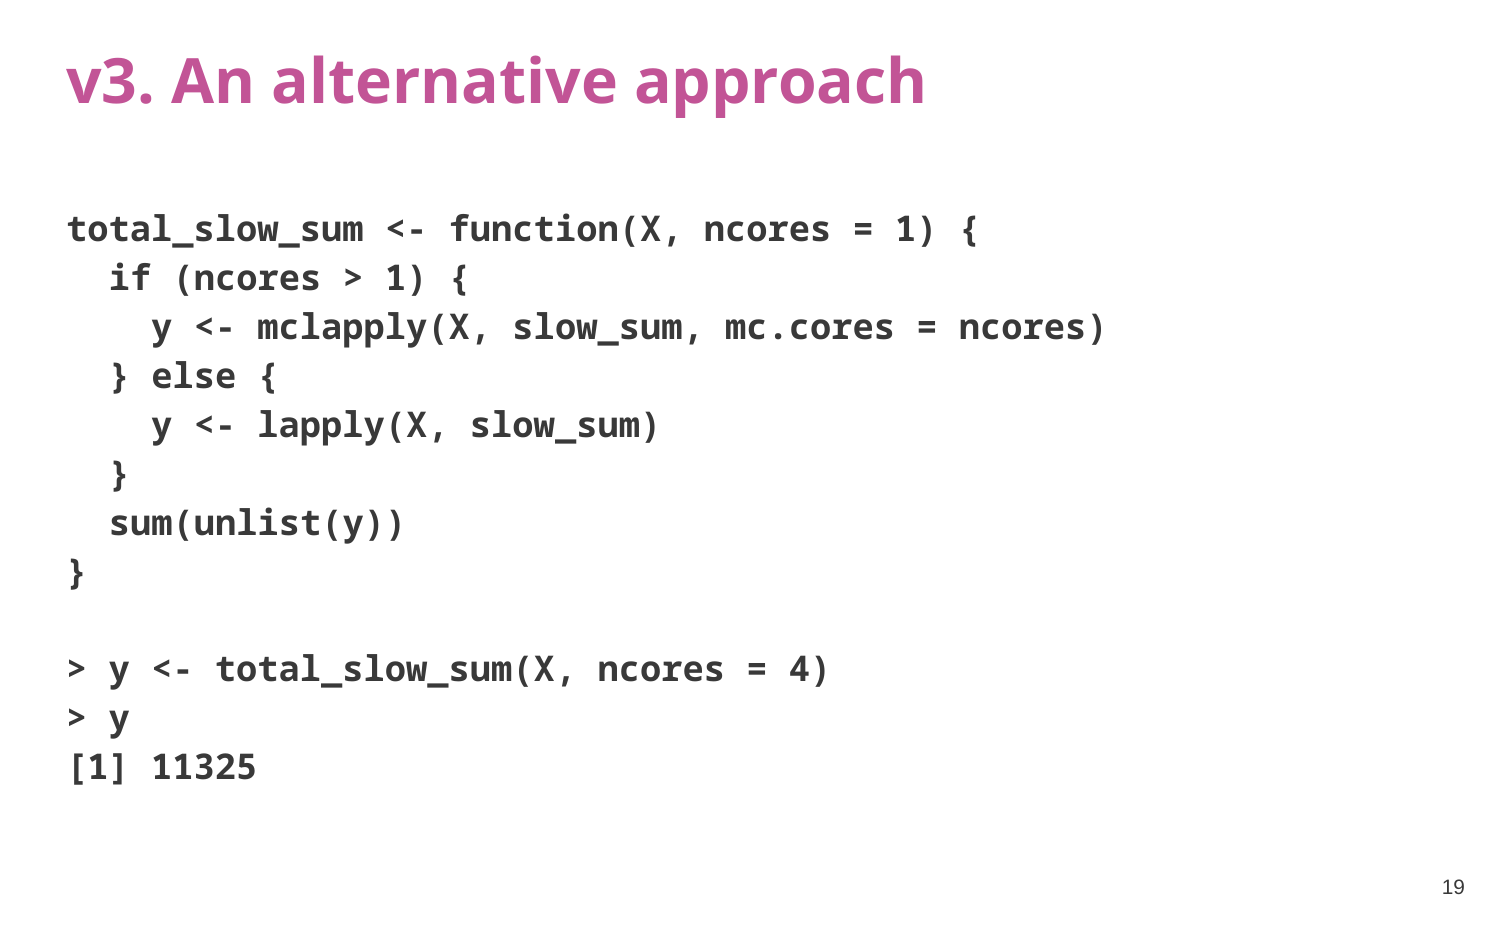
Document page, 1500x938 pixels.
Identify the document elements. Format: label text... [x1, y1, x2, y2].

list total_slow_sum <- function(X, ncores = 1) { if (ncores > 1) { y <- mclapply(X, slow_sum, mc.cores = ncores) } else { y <- lapply(X, slow_sum) } sum(unlist(y)) } > y <- total_slow_sum(X, ncores = 4) > y [1] 11325 [51, 185, 1449, 877]
title v3. An alternative approach [51, 25, 1449, 130]
slide_number <number> [1389, 849, 1480, 922]
